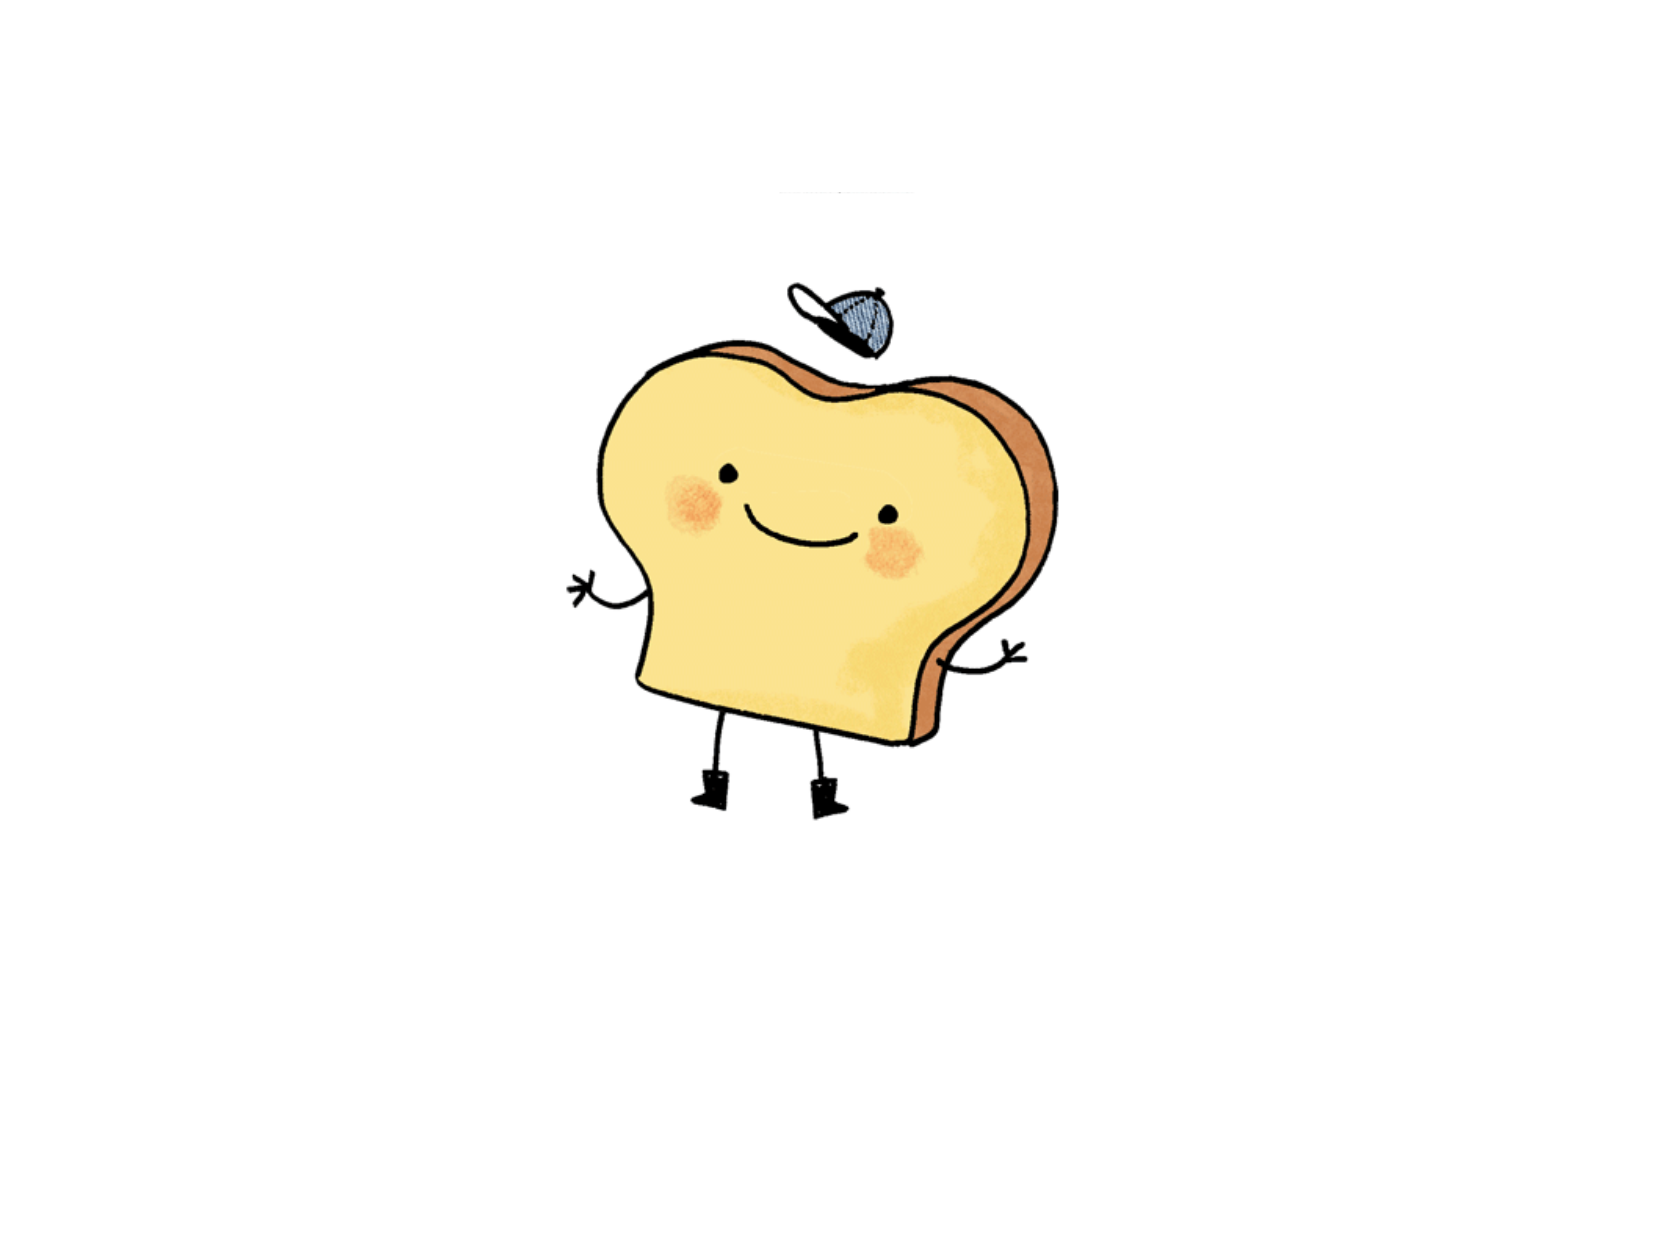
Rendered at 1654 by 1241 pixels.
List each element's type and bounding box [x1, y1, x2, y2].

picture [490, 192, 1162, 931]
